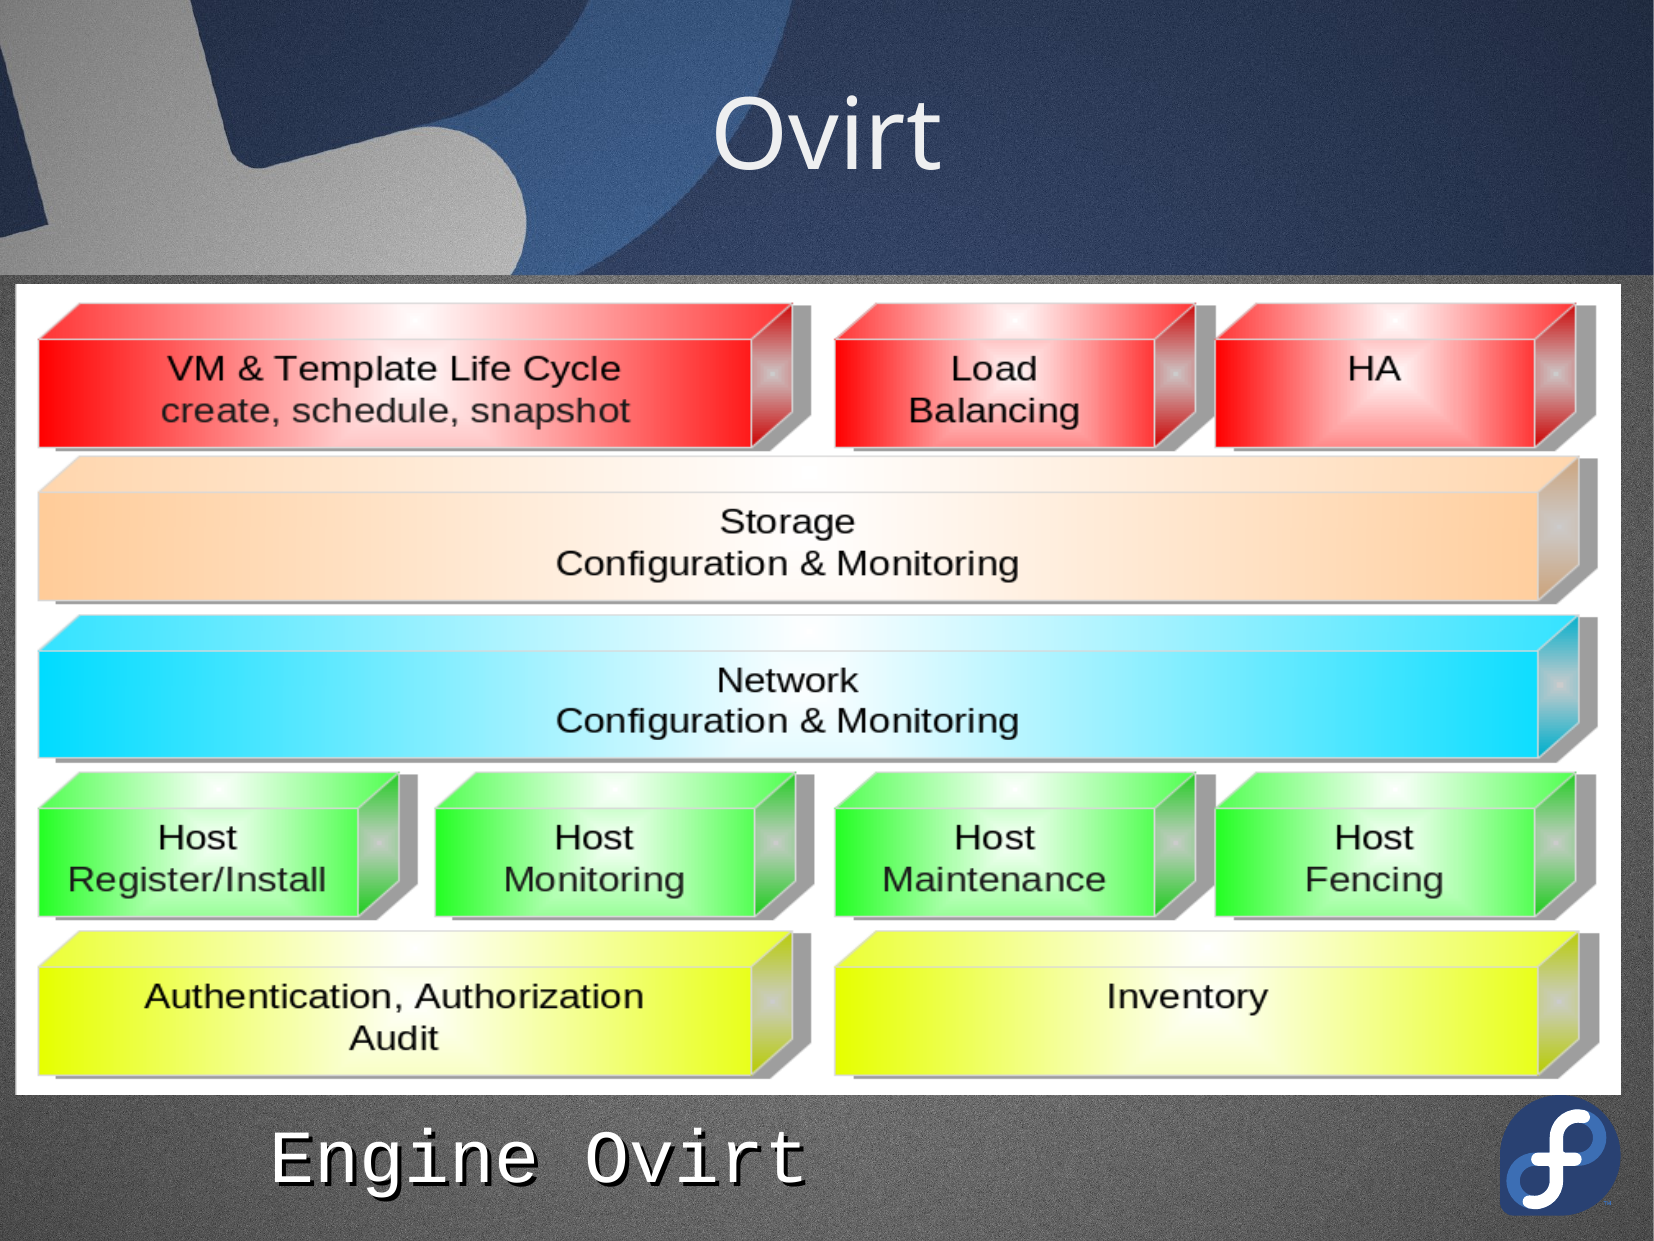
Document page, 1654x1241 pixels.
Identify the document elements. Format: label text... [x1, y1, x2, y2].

text_box Engine Ovirt [255, 1096, 1306, 1215]
picture [0, 0, 1654, 1241]
text_box Ovirt [88, 29, 1565, 237]
